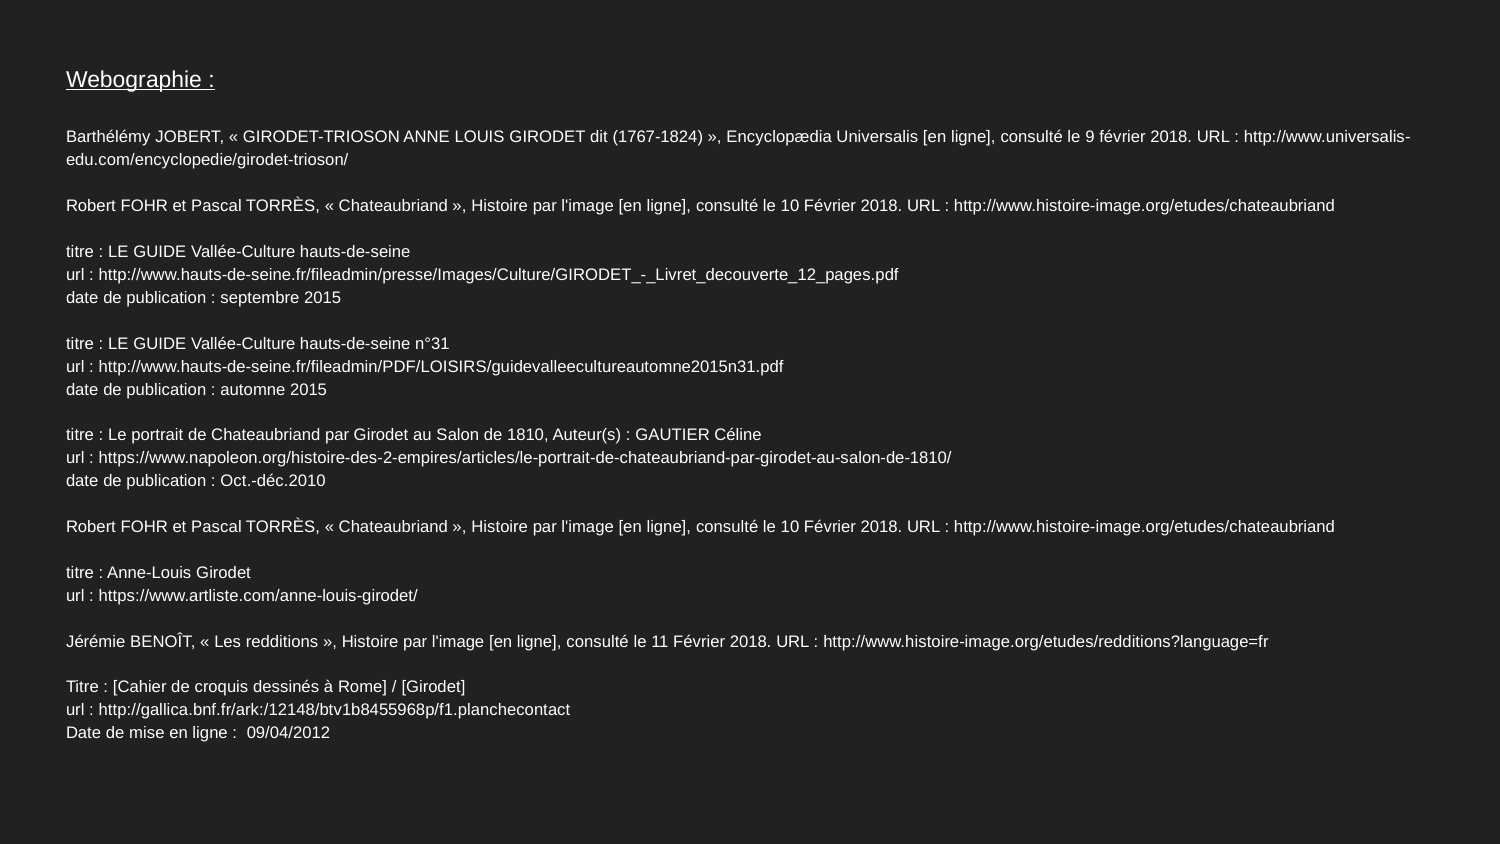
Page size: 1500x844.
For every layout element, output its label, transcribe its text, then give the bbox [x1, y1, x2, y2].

subtitle Webographie : Barthélémy JOBERT, « GIRODET-TRIOSON ANNE LOUIS GIRODET dit (1767-1824) », Encyclopædia Universalis [en ligne], consulté le 9 février 2018. URL : http://www.universalis-edu.com/encyclopedie/girodet-trioson/ Robert FOHR et Pascal TORRÈS, « Chateaubriand », Histoire par l'image [en ligne], consulté le 10 Février 2018. URL : http://www.histoire-image.org/etudes/chateaubriand titre : LE GUIDE Vallée-Culture hauts-de-seine url : http://www.hauts-de-seine.fr/fileadmin/presse/Images/Culture/GIRODET_-_Livret_decouverte_12_pages.pdf date de publication : septembre 2015 titre : LE GUIDE Vallée-Culture hauts-de-seine n°31 url : http://www.hauts-de-seine.fr/fileadmin/PDF/LOISIRS/guidevalleecultureautomne2015n31.pdf date de publication : automne 2015 titre : Le portrait de Chateaubriand par Girodet au Salon de 1810, Auteur(s) : GAUTIER Céline url : https://www.napoleon.org/histoire-des-2-empires/articles/le-portrait-de-chateaubriand-par-girodet-au-salon-de-1810/ date de publication : Oct.-déc.2010 Robert FOHR et Pascal TORRÈS, « Chateaubriand », Histoire par l'image [en ligne], consulté le 10 Février 2018. URL : http://www.histoire-image.org/etudes/chateaubriand titre : Anne-Louis Girodet url : https://www.artliste.com/anne-louis-girodet/ Jérémie BENOÎT, « Les redditions », Histoire par l'image [en ligne], consulté le 11 Février 2018. URL : http://www.histoire-image.org/etudes/redditions?language=fr Titre : [Cahier de croquis dessinés à Rome] / [Girodet] url : http://gallica.bnf.fr/ark:/12148/btv1b8455968p/f1.planchecontact Date de mise en ligne : 09/04/2012 [51, 45, 1449, 745]
